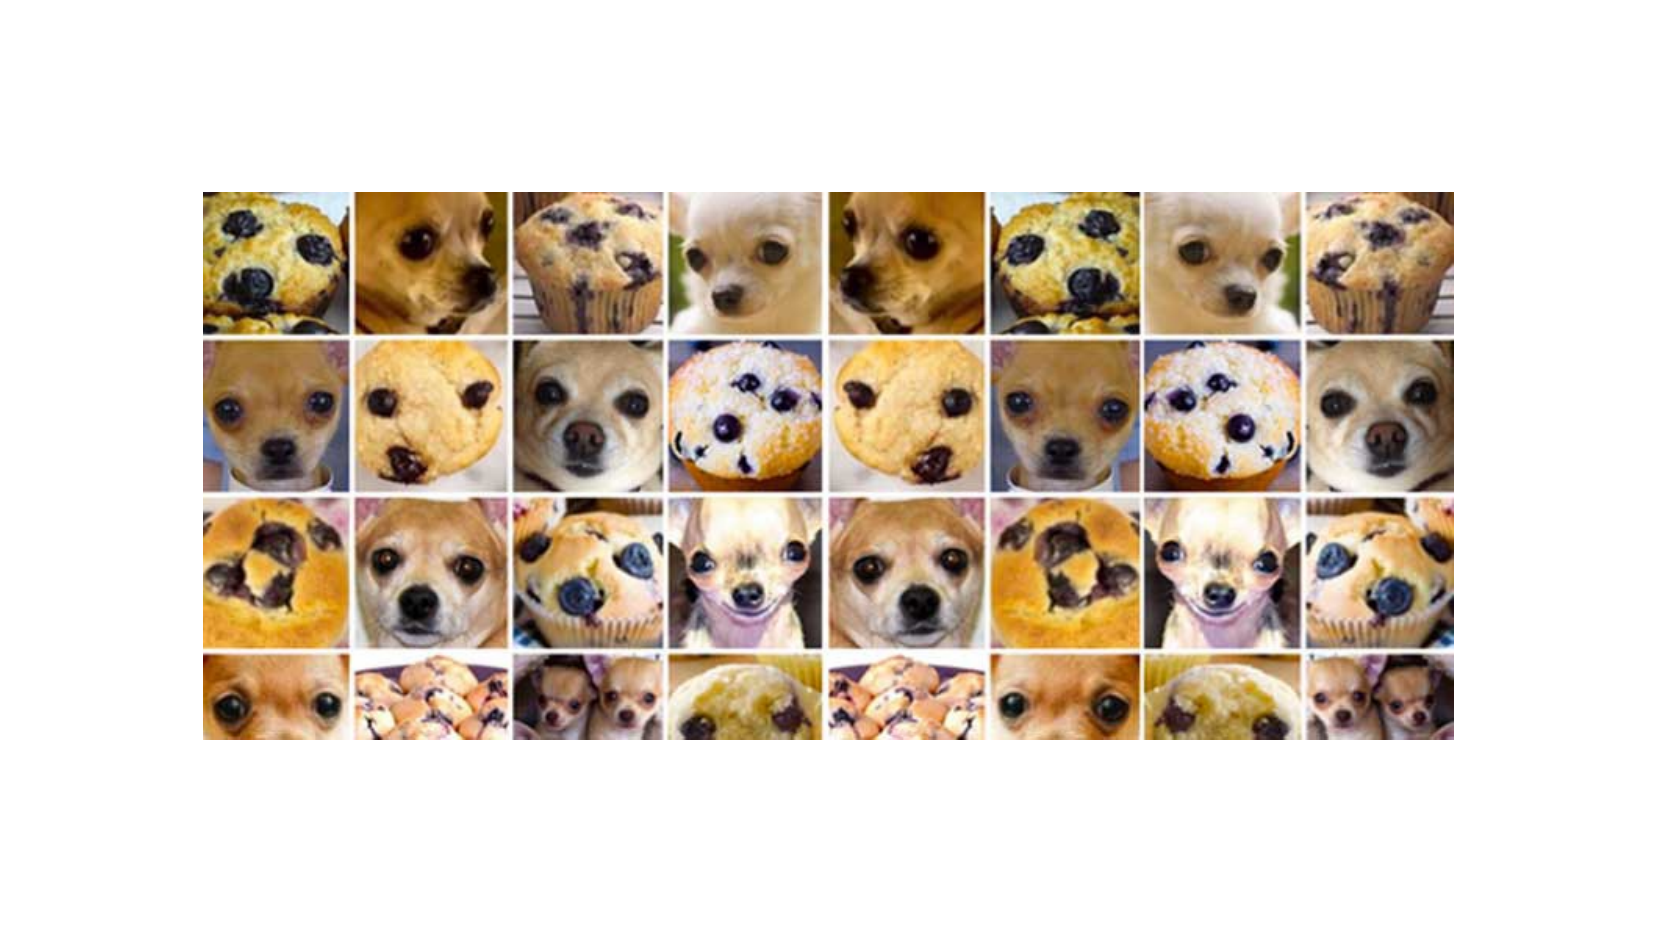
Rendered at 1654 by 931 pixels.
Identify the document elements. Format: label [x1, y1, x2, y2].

picture [203, 192, 1454, 740]
